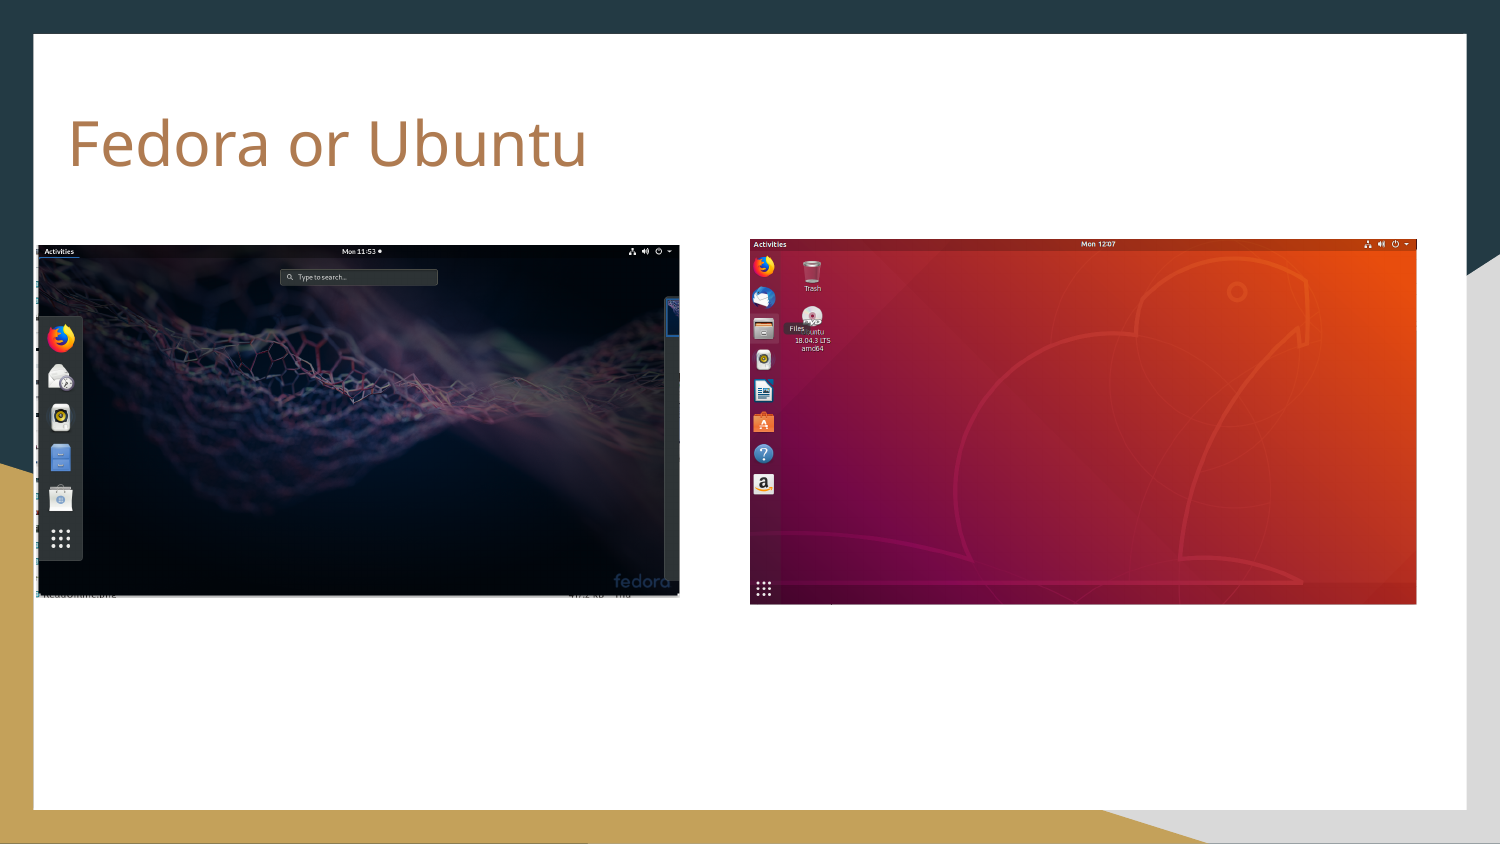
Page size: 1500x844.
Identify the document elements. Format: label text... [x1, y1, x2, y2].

picture [36, 245, 680, 598]
picture [750, 239, 1417, 605]
title Fedora or Ubuntu [52, 89, 1284, 246]
